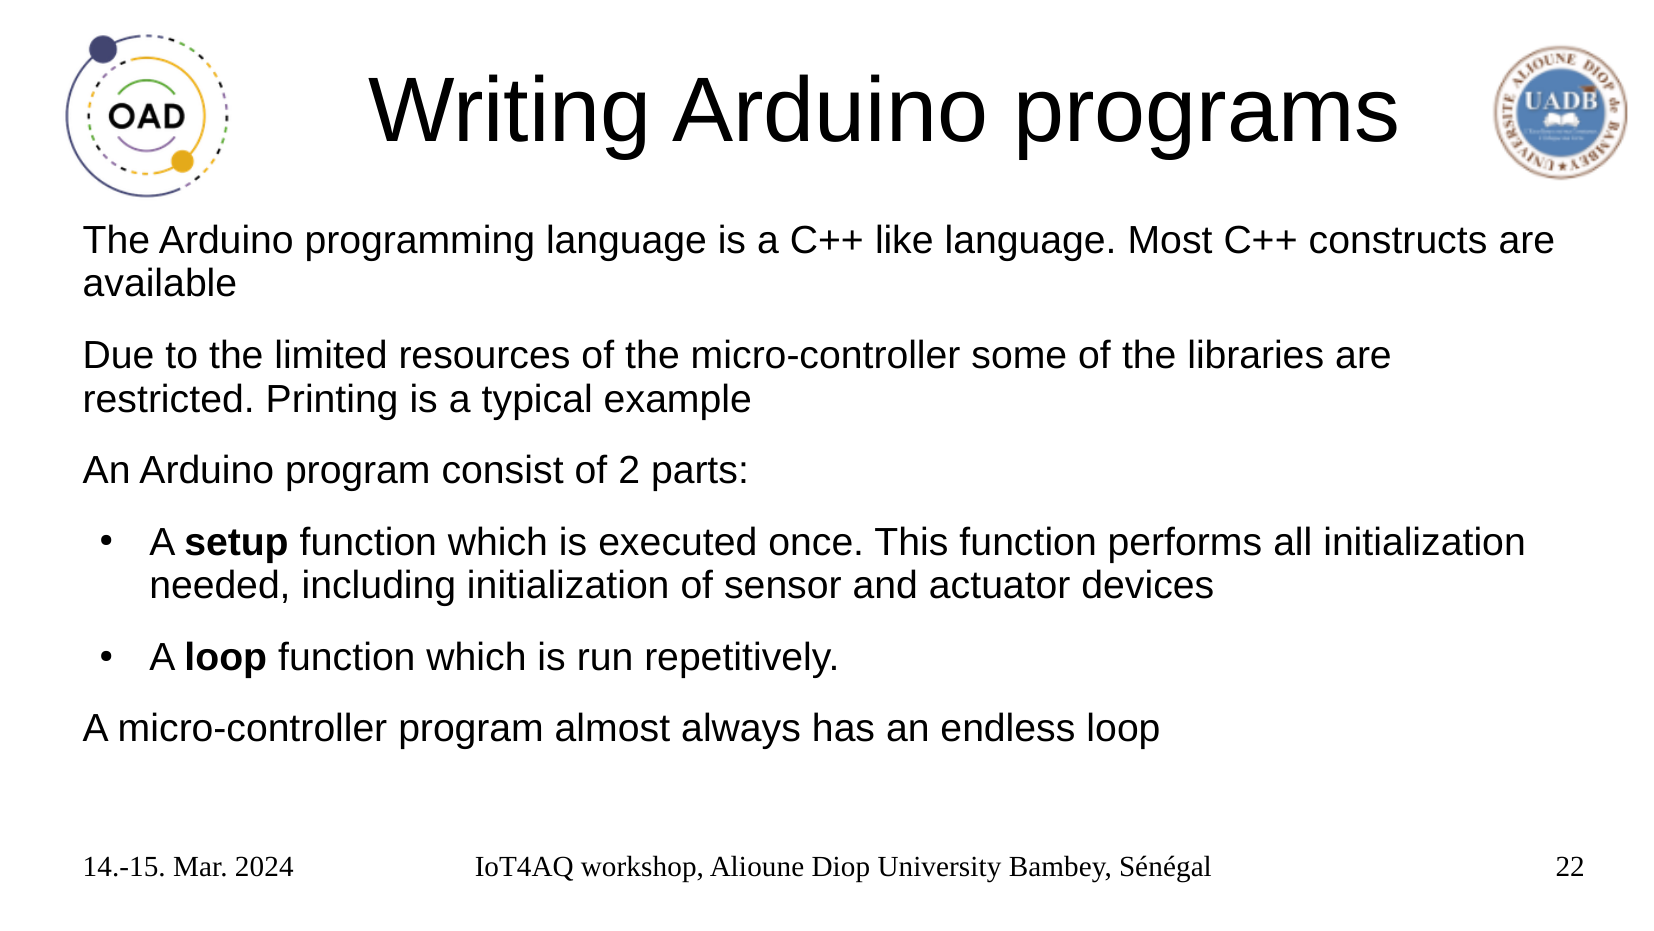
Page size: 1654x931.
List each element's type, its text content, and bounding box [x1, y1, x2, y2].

picture [25, 20, 263, 218]
title Writing Arduino programs [301, 32, 1469, 188]
picture [1482, 37, 1641, 188]
list The Arduino programming language is a C++ like language. Most C++ constructs are available Due to the limited resources of the micro-controller some of the libraries are restricted. Printing is a typical example An Arduino program consist of 2 parts: A setup function which is executed once. This function performs all initialization needed, including initialization of sensor and actuator devices A loop function which is run repetitively. A micro-controller program almost always has an endless loop [82, 217, 1571, 757]
